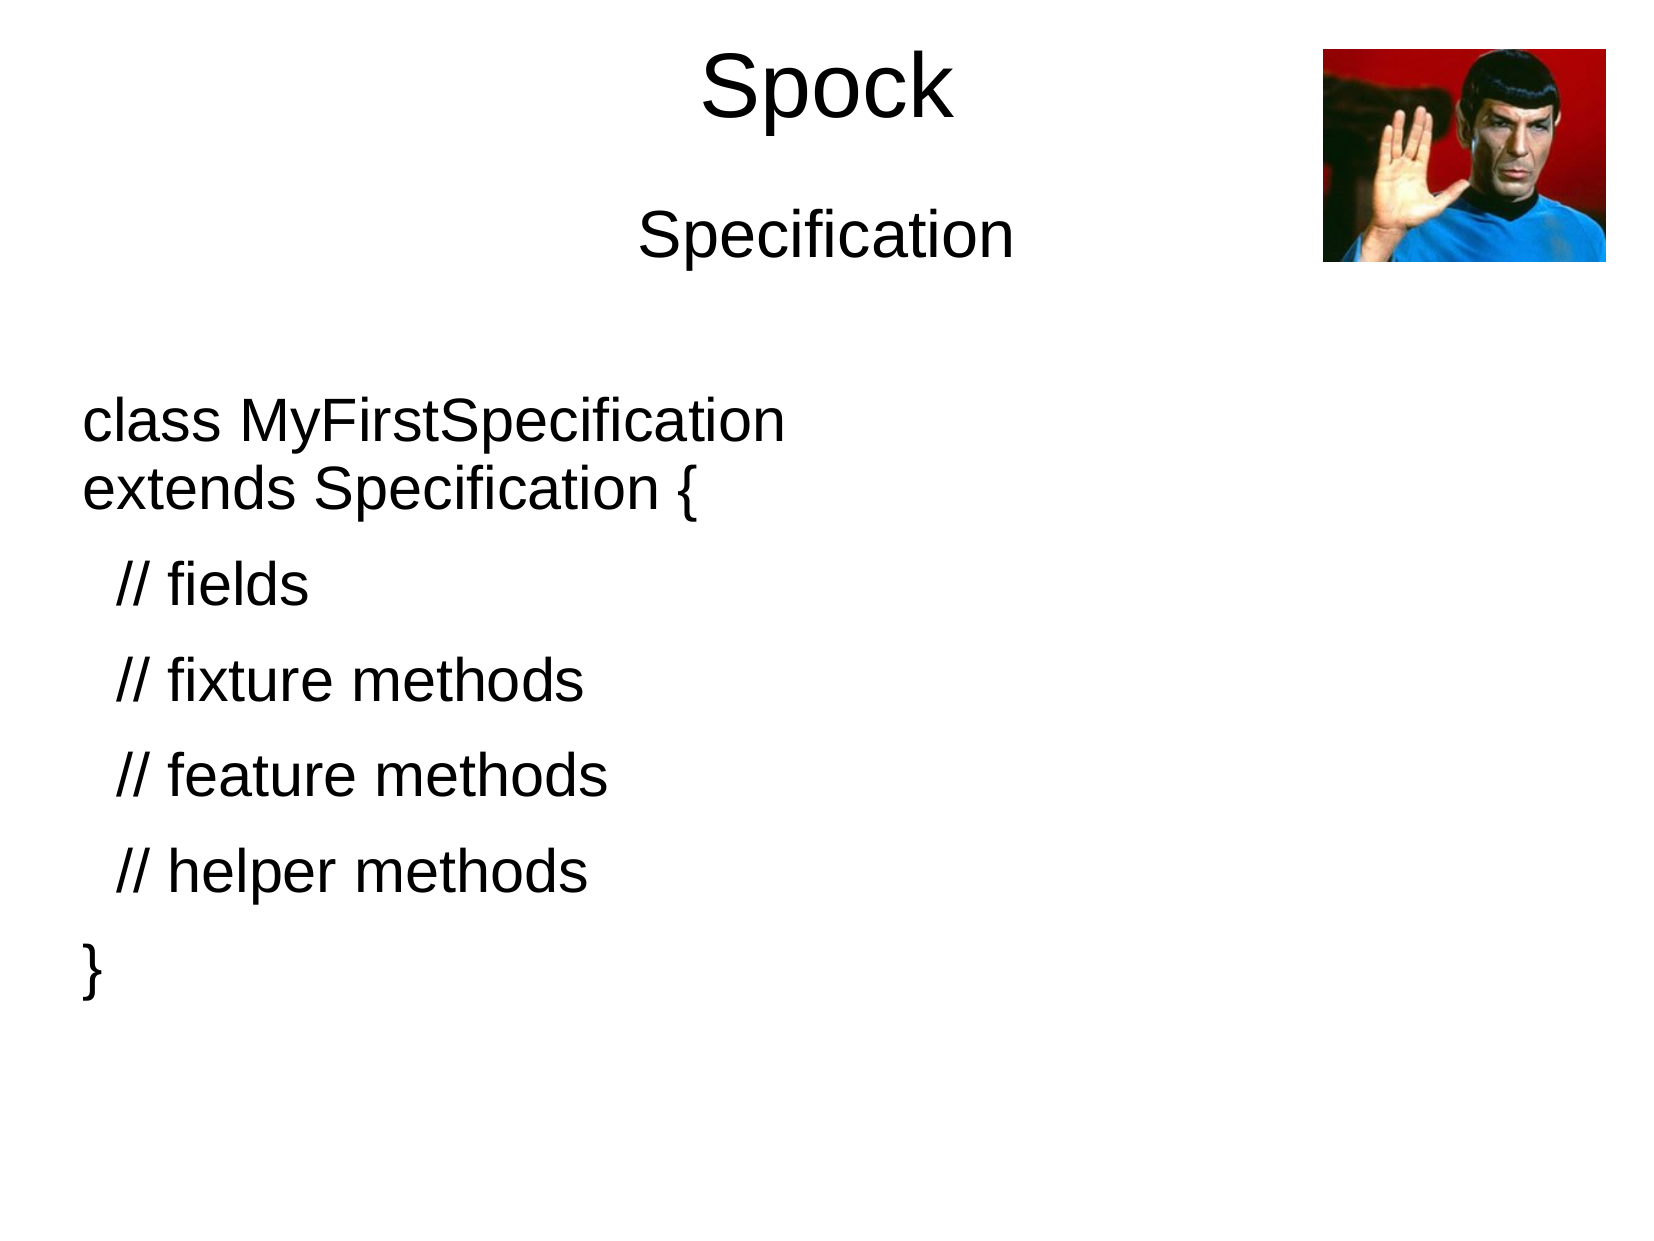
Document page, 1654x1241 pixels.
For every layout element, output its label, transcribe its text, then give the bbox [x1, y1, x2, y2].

list class MyFirstSpecification extends Specification { // fields // fixture methods // feature methods // helper methods } [82, 290, 809, 1010]
picture [1323, 49, 1606, 262]
title Spock Specification [82, 34, 1571, 272]
